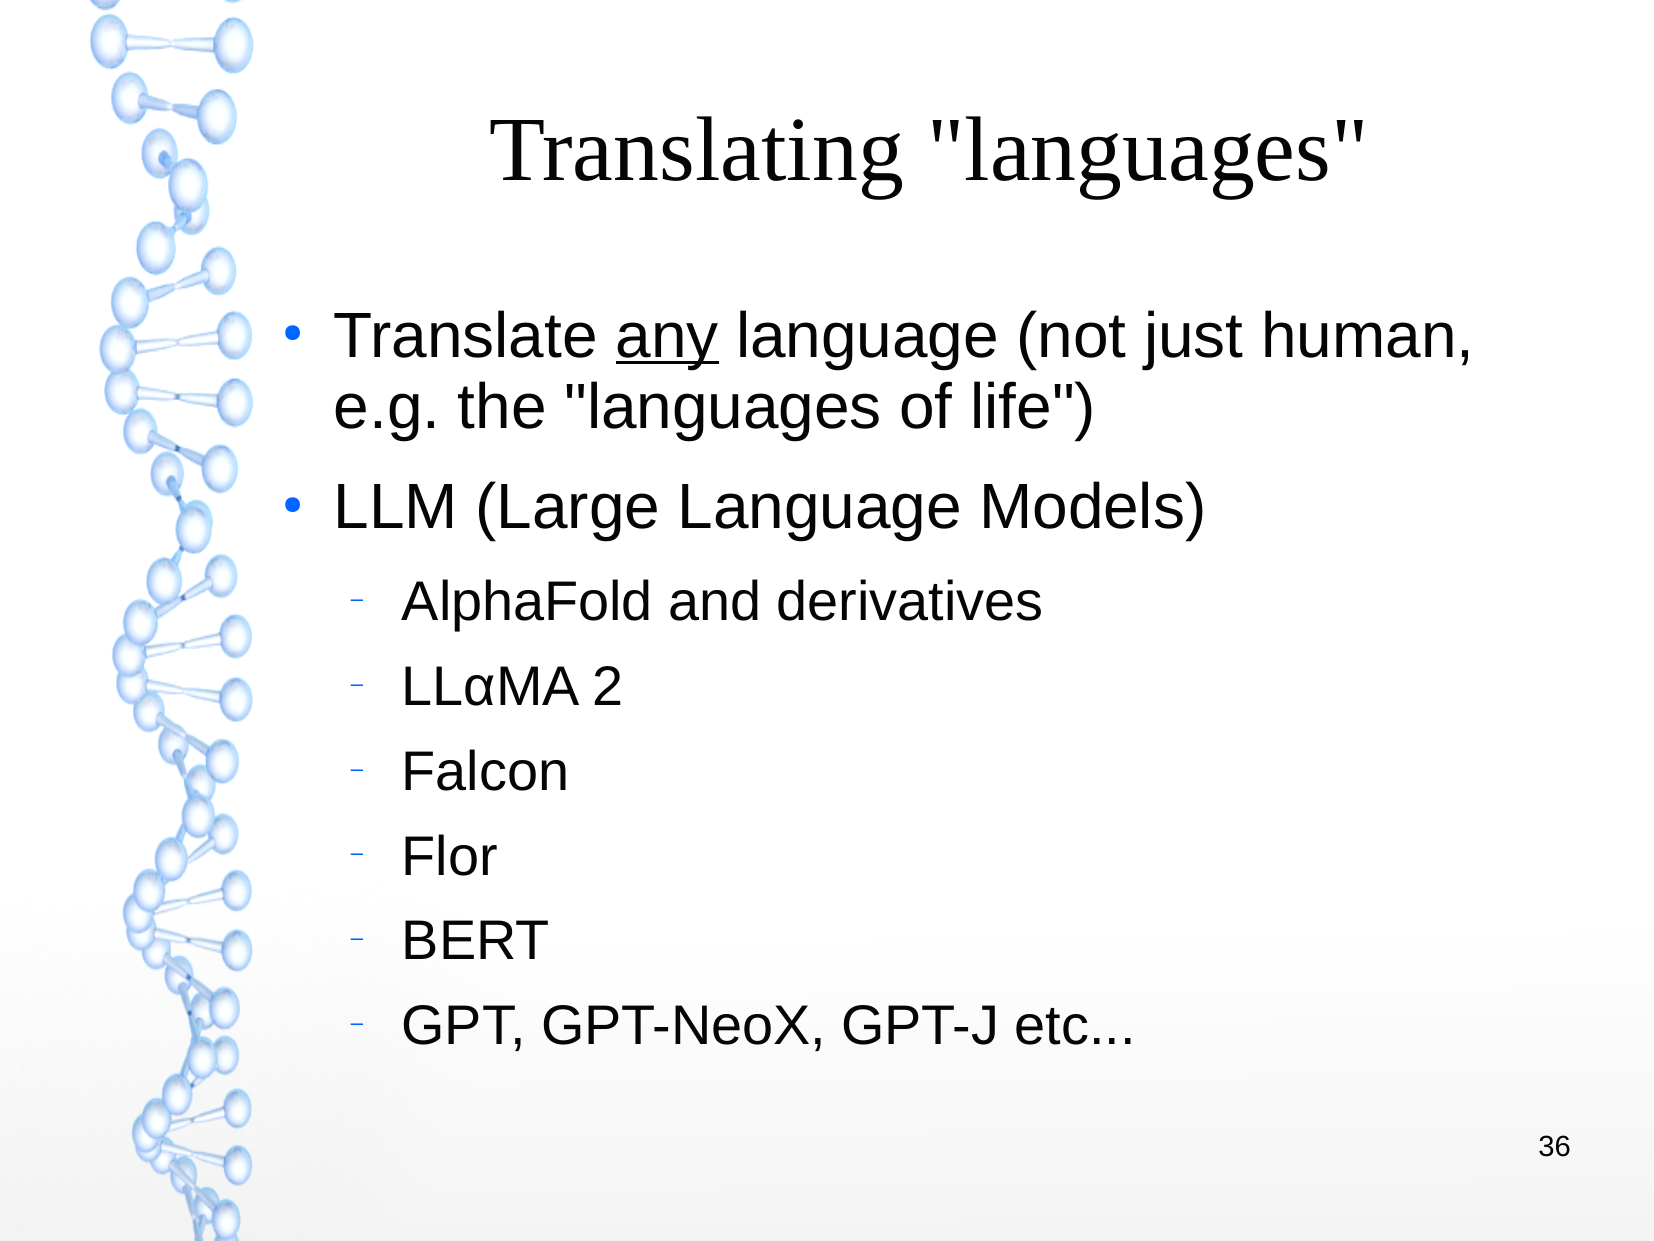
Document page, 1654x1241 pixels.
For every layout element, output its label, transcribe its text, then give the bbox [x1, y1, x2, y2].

list Translate any language (not just human, e.g. the "languages of life") LLM (Large Language Models) AlphaFold and derivatives LLαMA 2 Falcon Flor BERT GPT, GPT-NeoX, GPT-J etc... [265, 299, 1595, 1066]
picture [0, 0, 1654, 1241]
title Translating "languages" [265, 47, 1595, 252]
